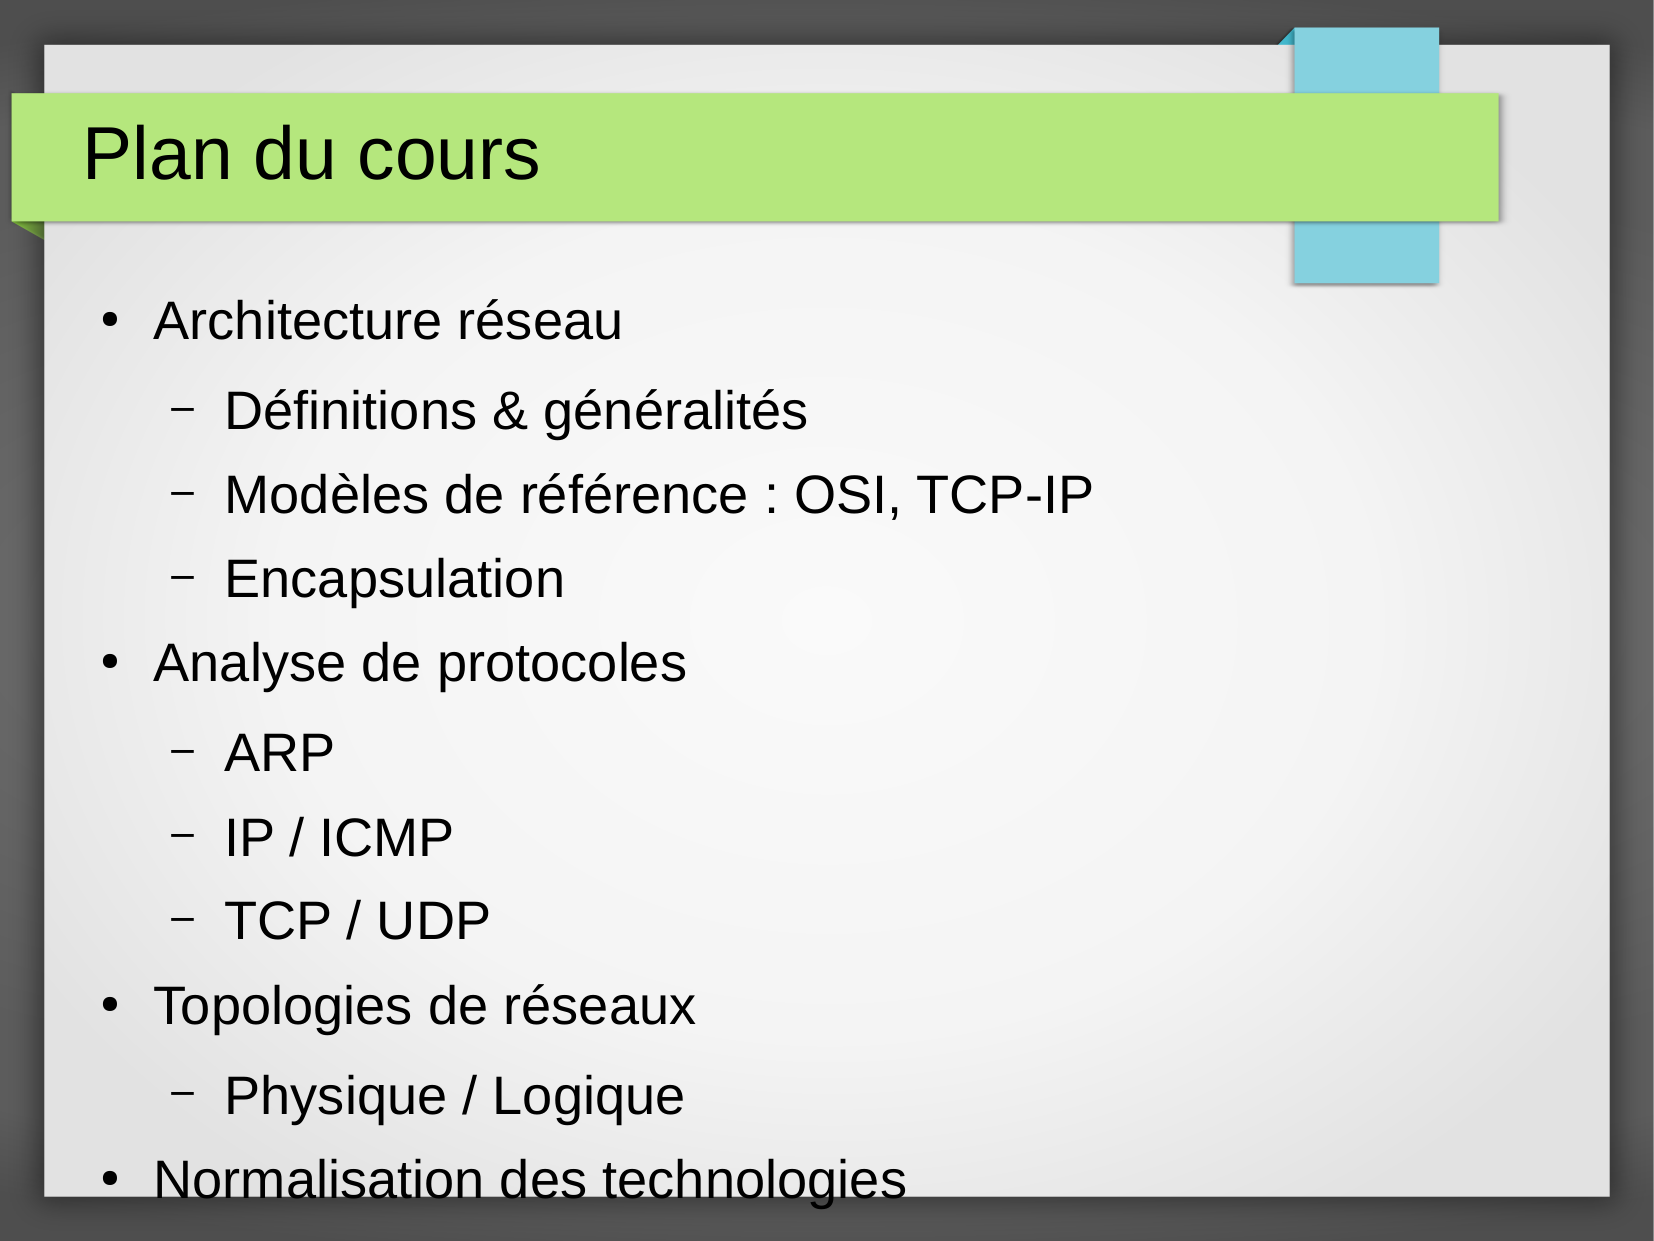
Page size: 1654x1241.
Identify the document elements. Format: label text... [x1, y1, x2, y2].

title Plan du cours [82, 94, 1264, 213]
list Architecture réseau Définitions & généralités Modèles de référence : OSI, TCP-IP Encapsulation Analyse de protocoles ARP IP / ICMP TCP / UDP Topologies de réseaux Physique / Logique Normalisation des technologies RFC / normes [82, 290, 1571, 1193]
picture [0, 0, 1654, 1241]
